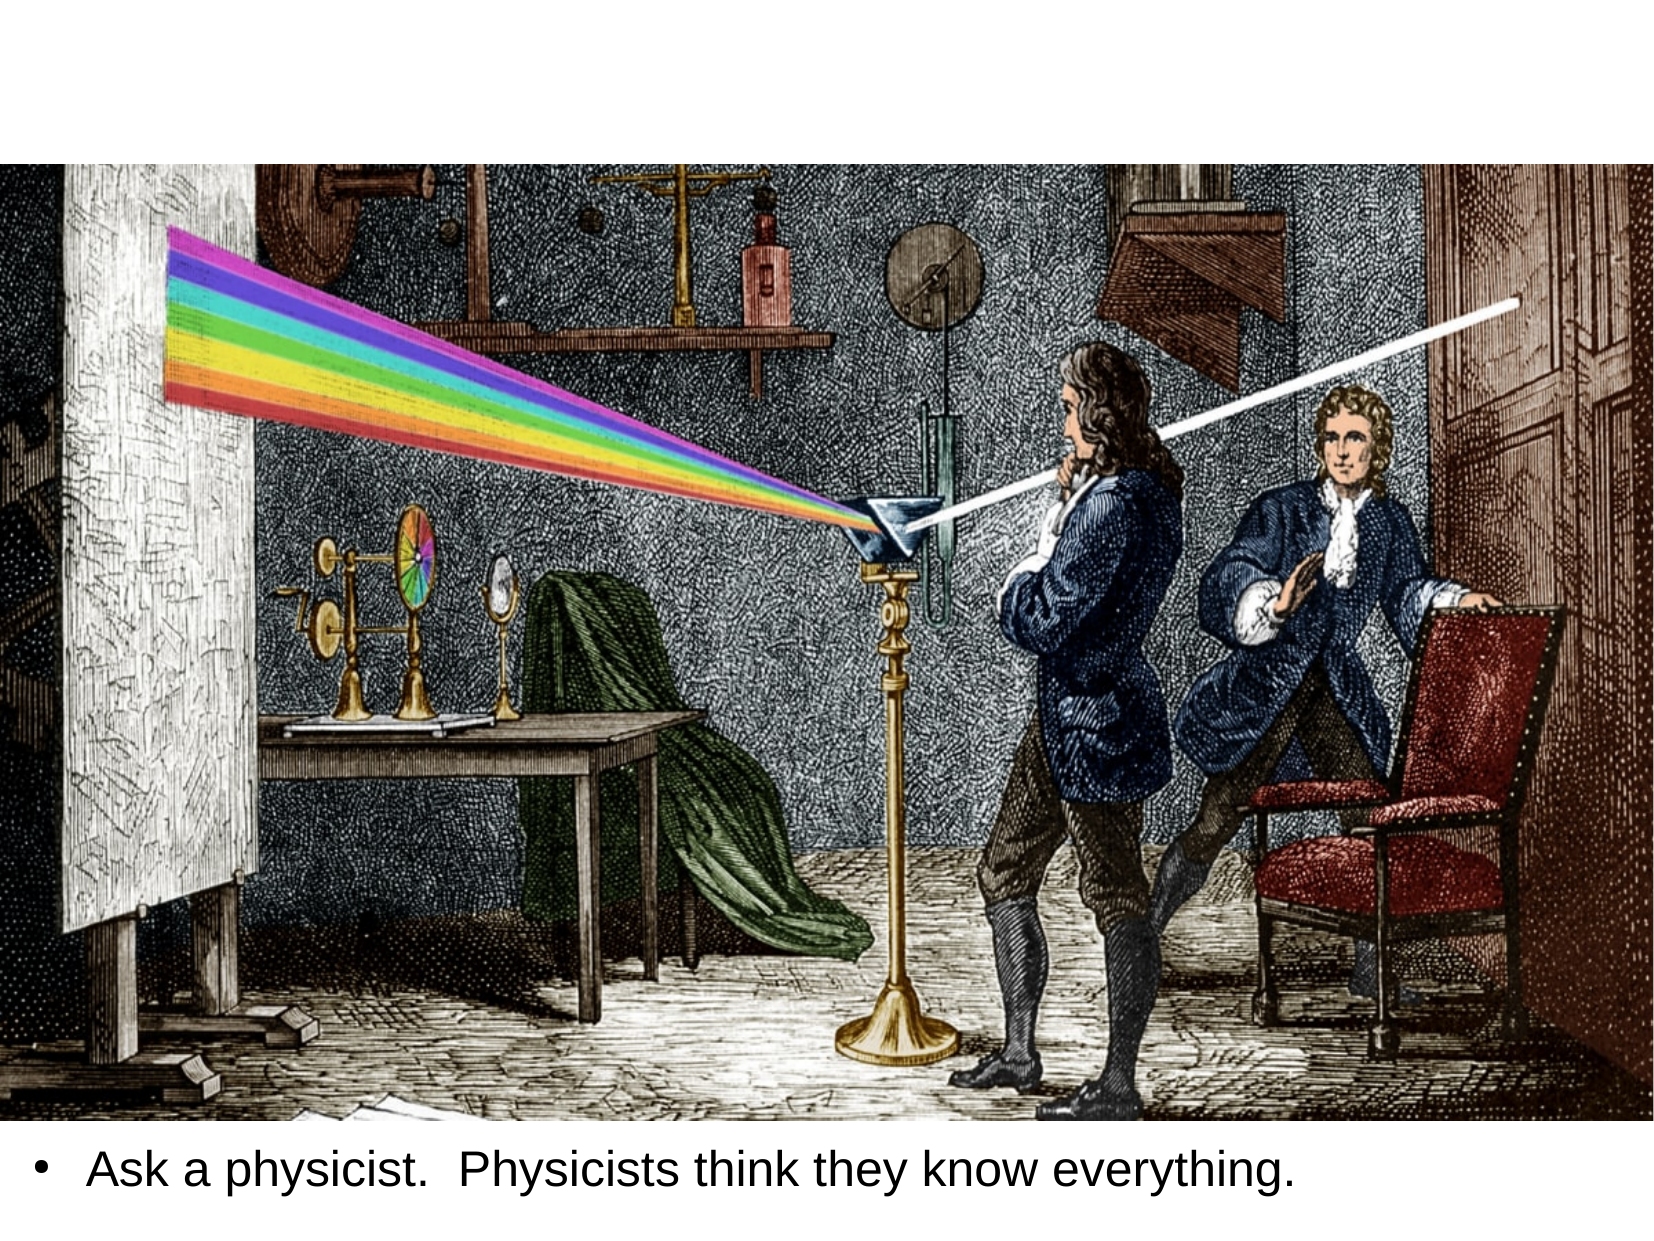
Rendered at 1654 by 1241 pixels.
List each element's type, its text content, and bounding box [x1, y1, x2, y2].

picture [0, 164, 1654, 1121]
text_box Ask a physicist. Physicists think they know everything. [15, 1140, 1651, 1241]
